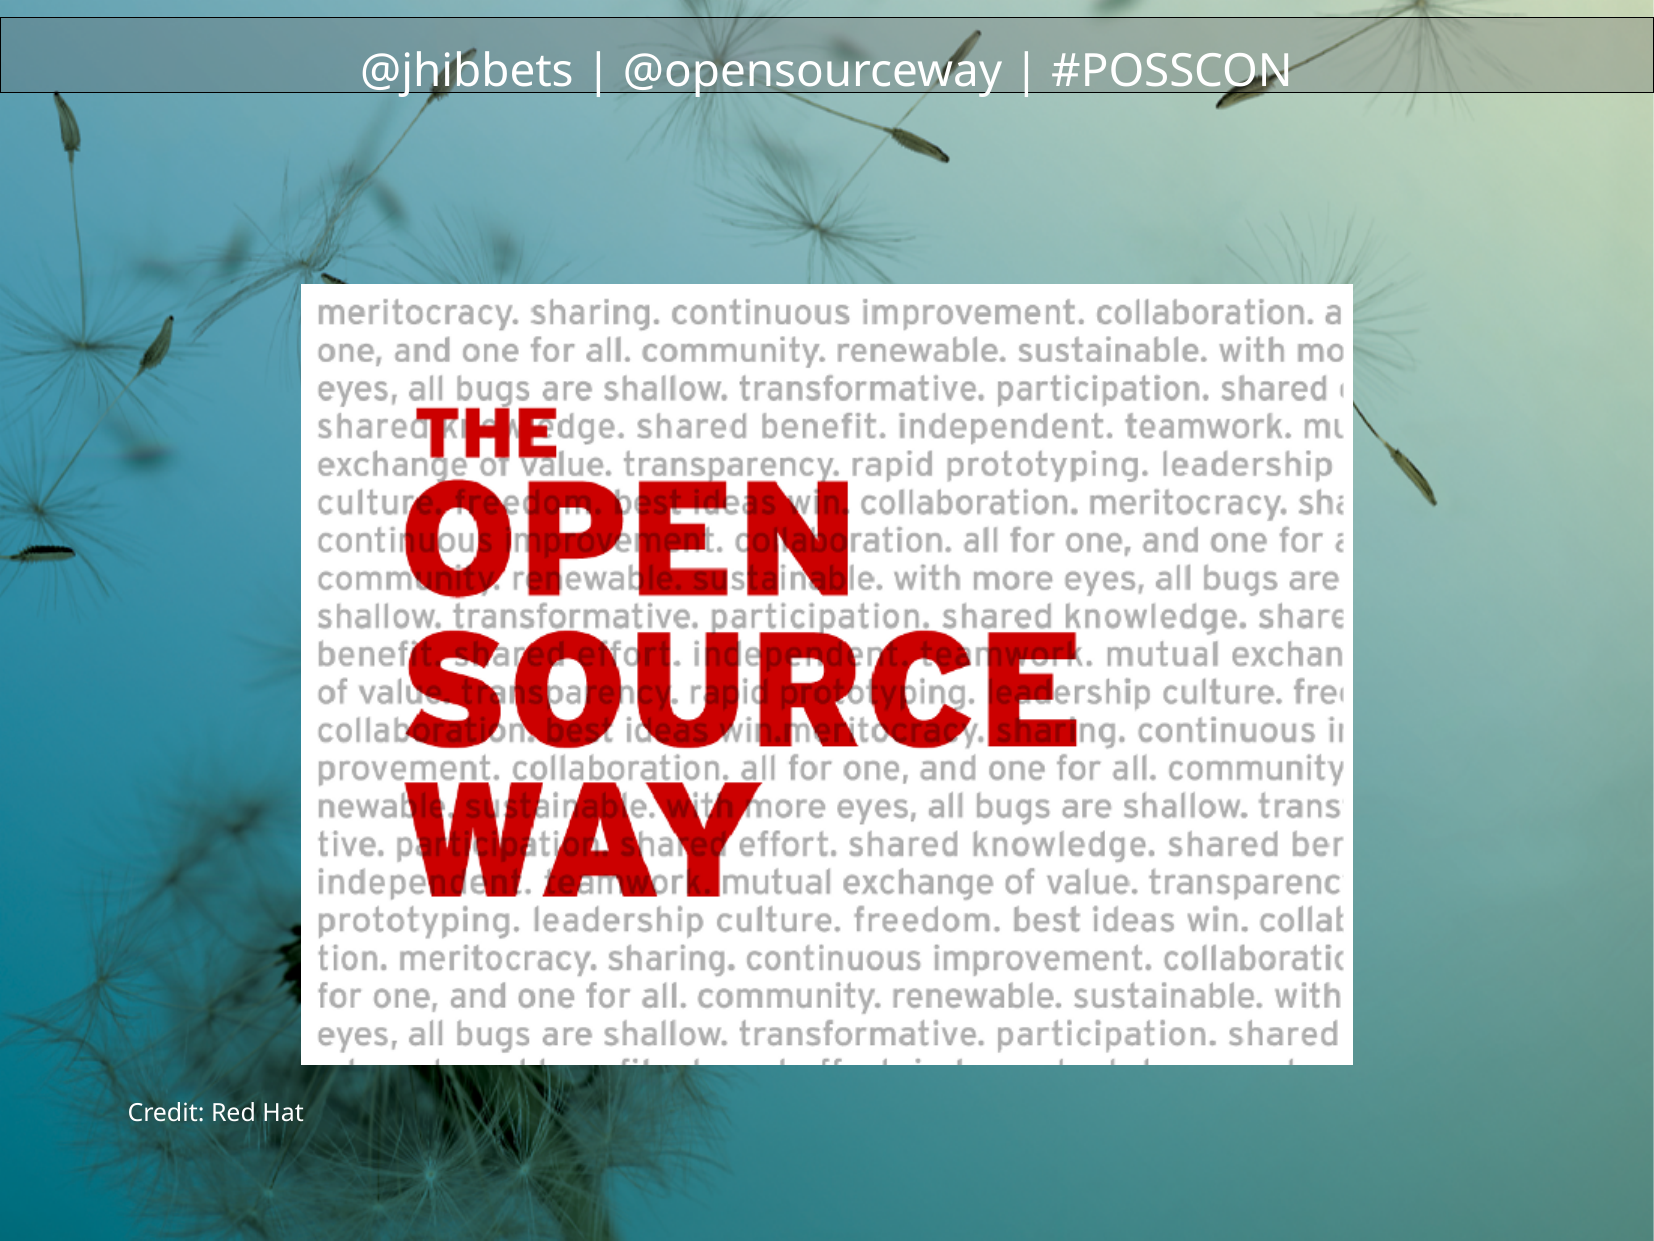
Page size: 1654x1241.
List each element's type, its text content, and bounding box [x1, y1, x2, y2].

picture [0, 93, 1654, 1241]
picture [0, 0, 1654, 17]
text_box Credit: Red Hat [112, 1087, 325, 1128]
